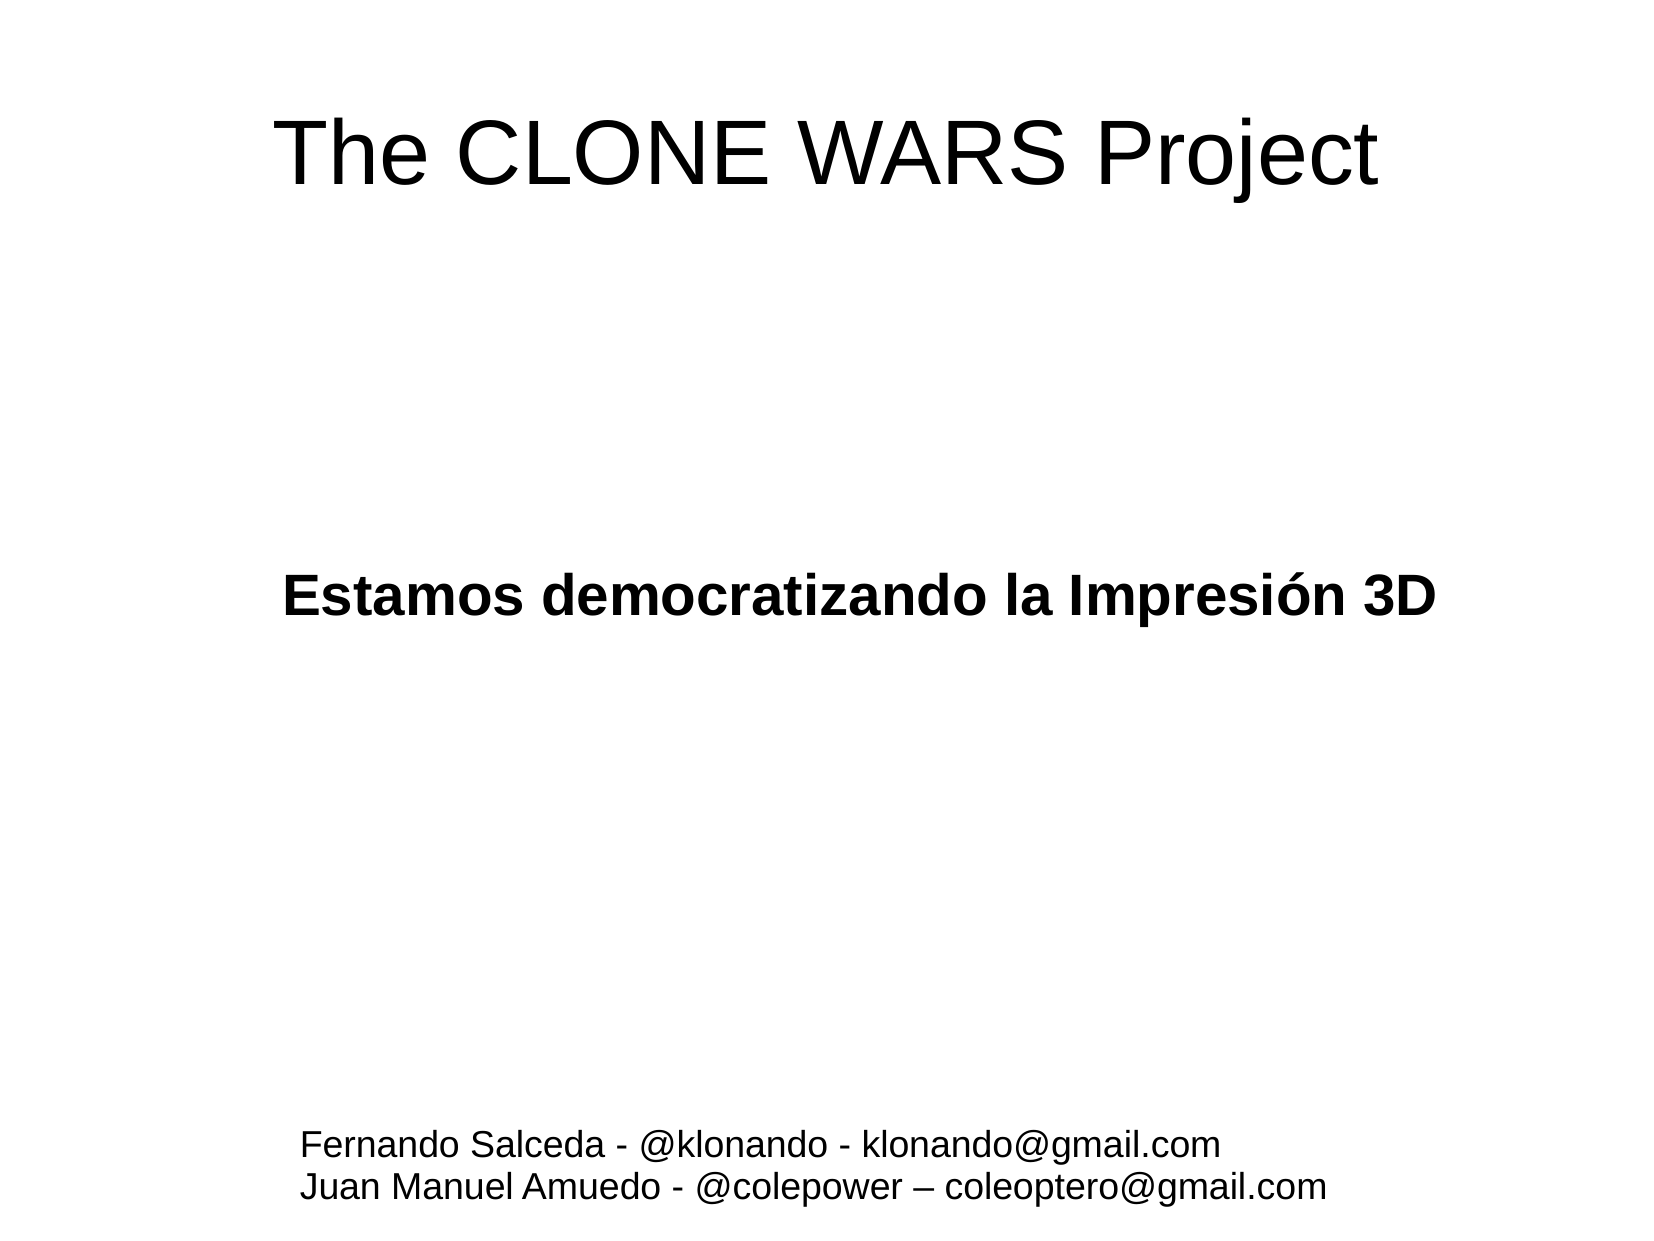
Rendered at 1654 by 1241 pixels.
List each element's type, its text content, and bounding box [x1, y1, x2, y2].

title The CLONE WARS Project [82, 49, 1571, 257]
text_box Fernando Salceda - @klonando - klonando@gmail.com Juan Manuel Amuedo - @colepower – coleoptero@gmail.com [285, 1116, 1343, 1216]
text_box Estamos democratizando la Impresión 3D [267, 555, 1543, 687]
